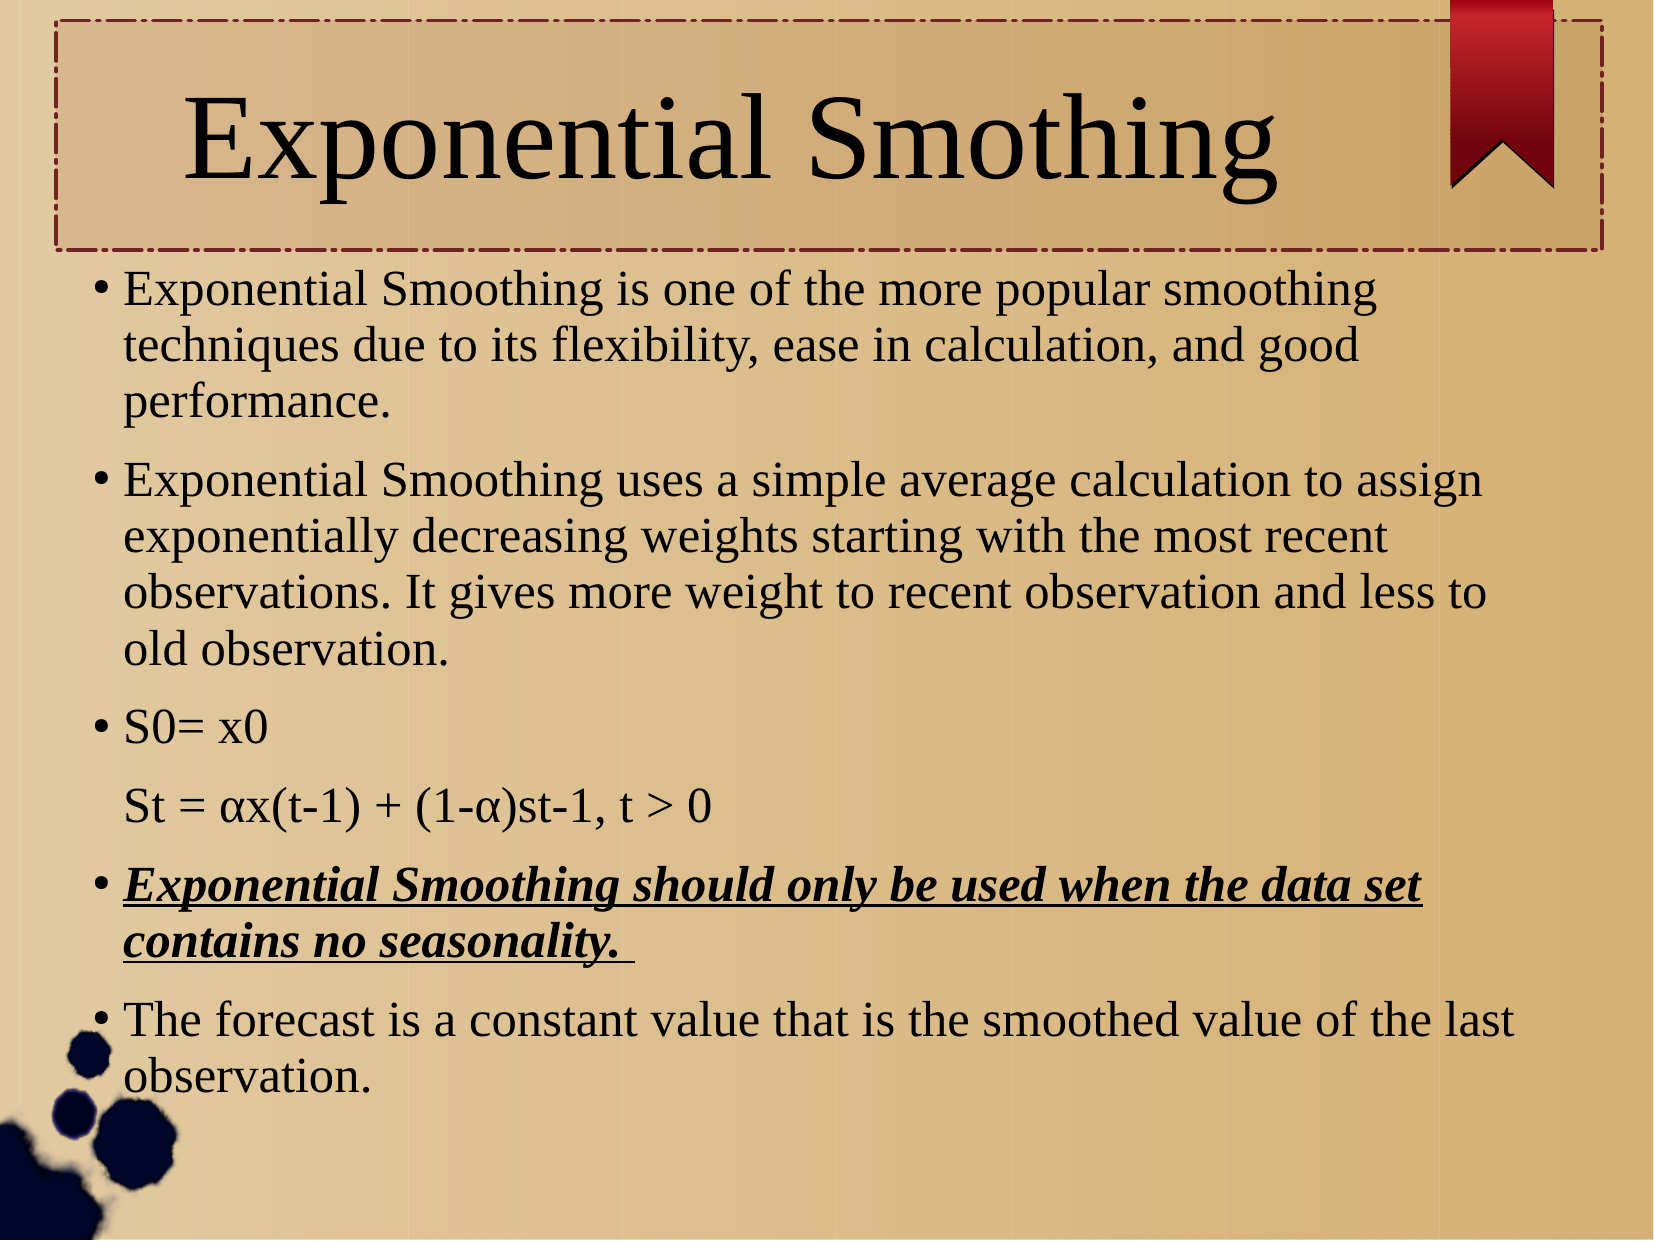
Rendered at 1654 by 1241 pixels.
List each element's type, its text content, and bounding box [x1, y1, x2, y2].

list Exponential Smoothing is one of the more popular smoothing techniques due to its flexibility, ease in calculation, and good performance. Exponential Smoothing uses a simple average calculation to assign exponentially decreasing weights starting with the most recent observations. It gives more weight to recent observation and less to old observation. S0= x0 St = αx(t-1) + (1-α)st-1, t > 0 Exponential Smoothing should only be used when the data set contains no seasonality. The forecast is a constant value that is the smoothed value of the last observation. [82, 259, 1571, 1111]
title Exponential Smothing [82, 47, 1412, 229]
